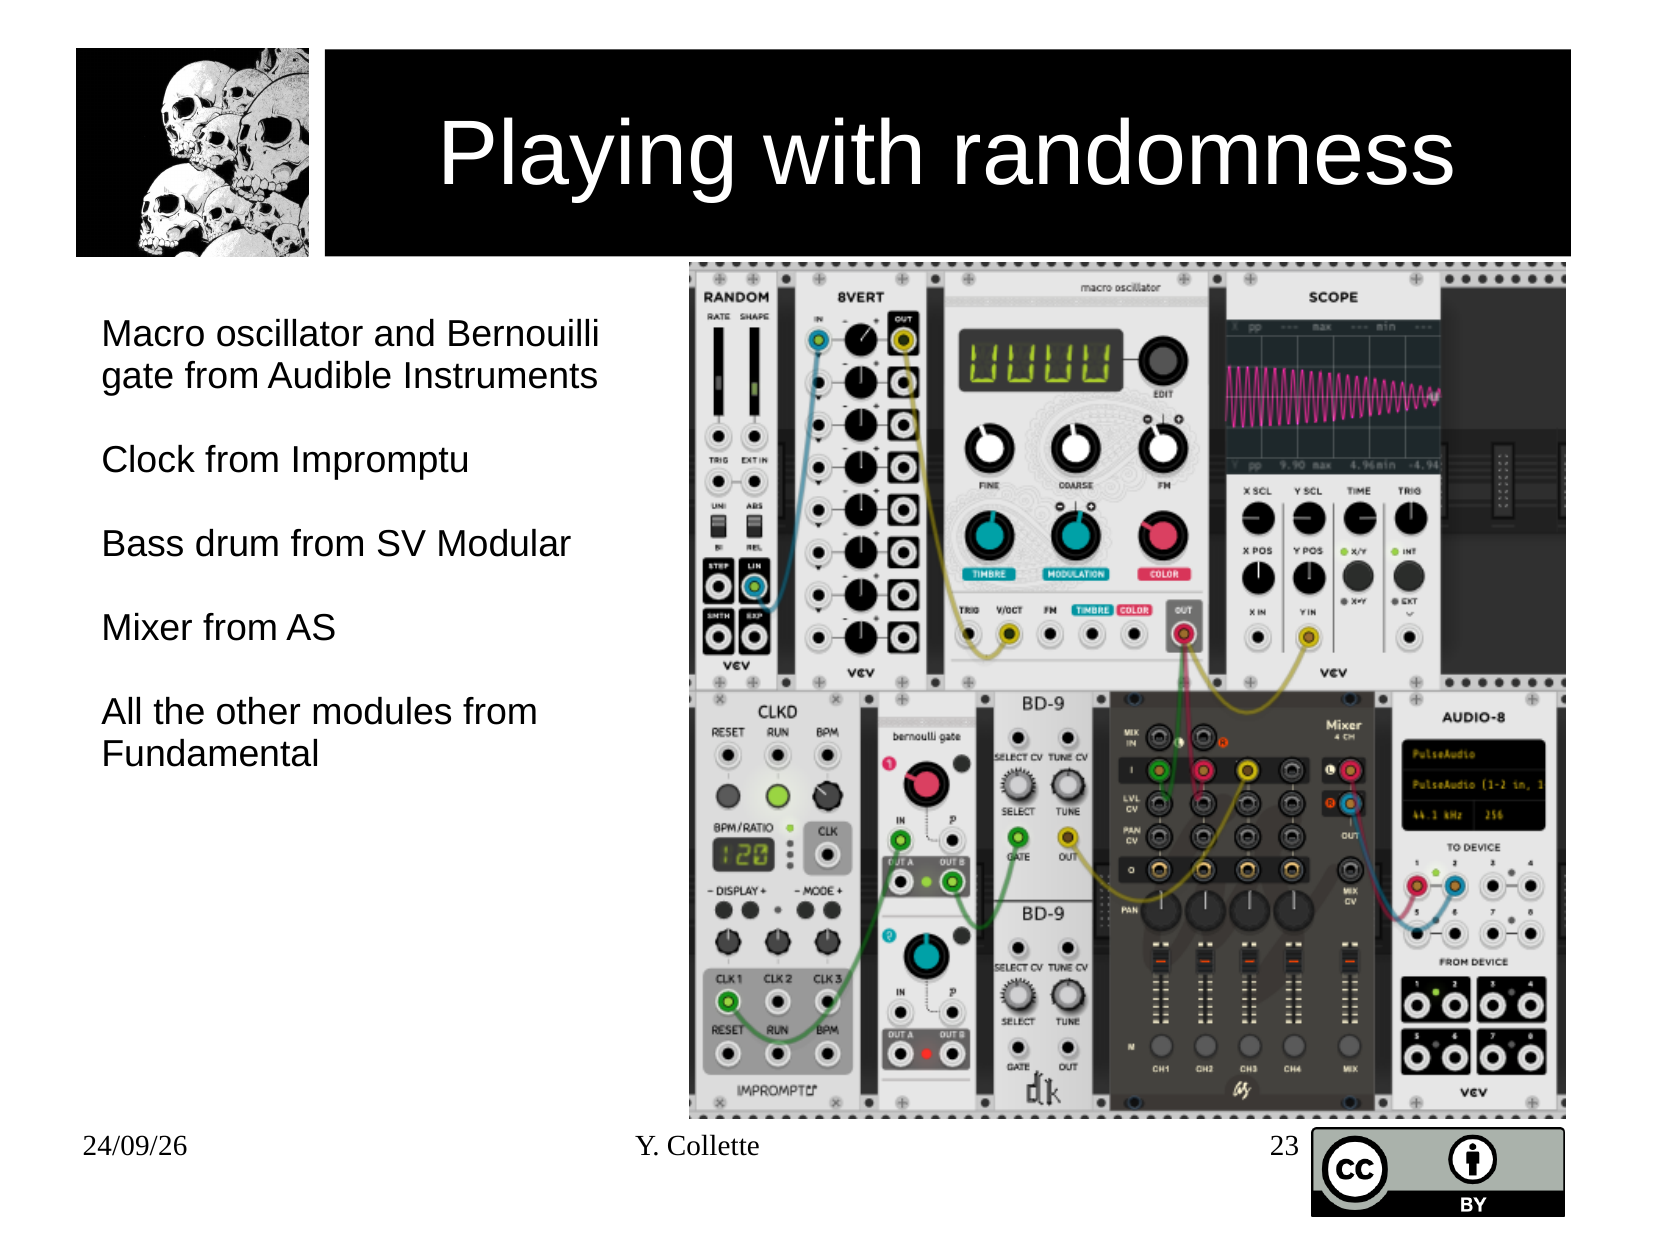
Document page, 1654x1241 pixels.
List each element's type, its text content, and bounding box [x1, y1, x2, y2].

picture [76, 48, 309, 257]
picture [1311, 1127, 1565, 1217]
picture [689, 262, 1566, 1119]
text_box Macro oscillator and Bernouilli gate from Audible Instruments Clock from Impromptu Bass drum from SV Modular Mixer from AS All the other modules from Fundamental [86, 305, 662, 783]
title Playing with randomness [324, 49, 1571, 257]
